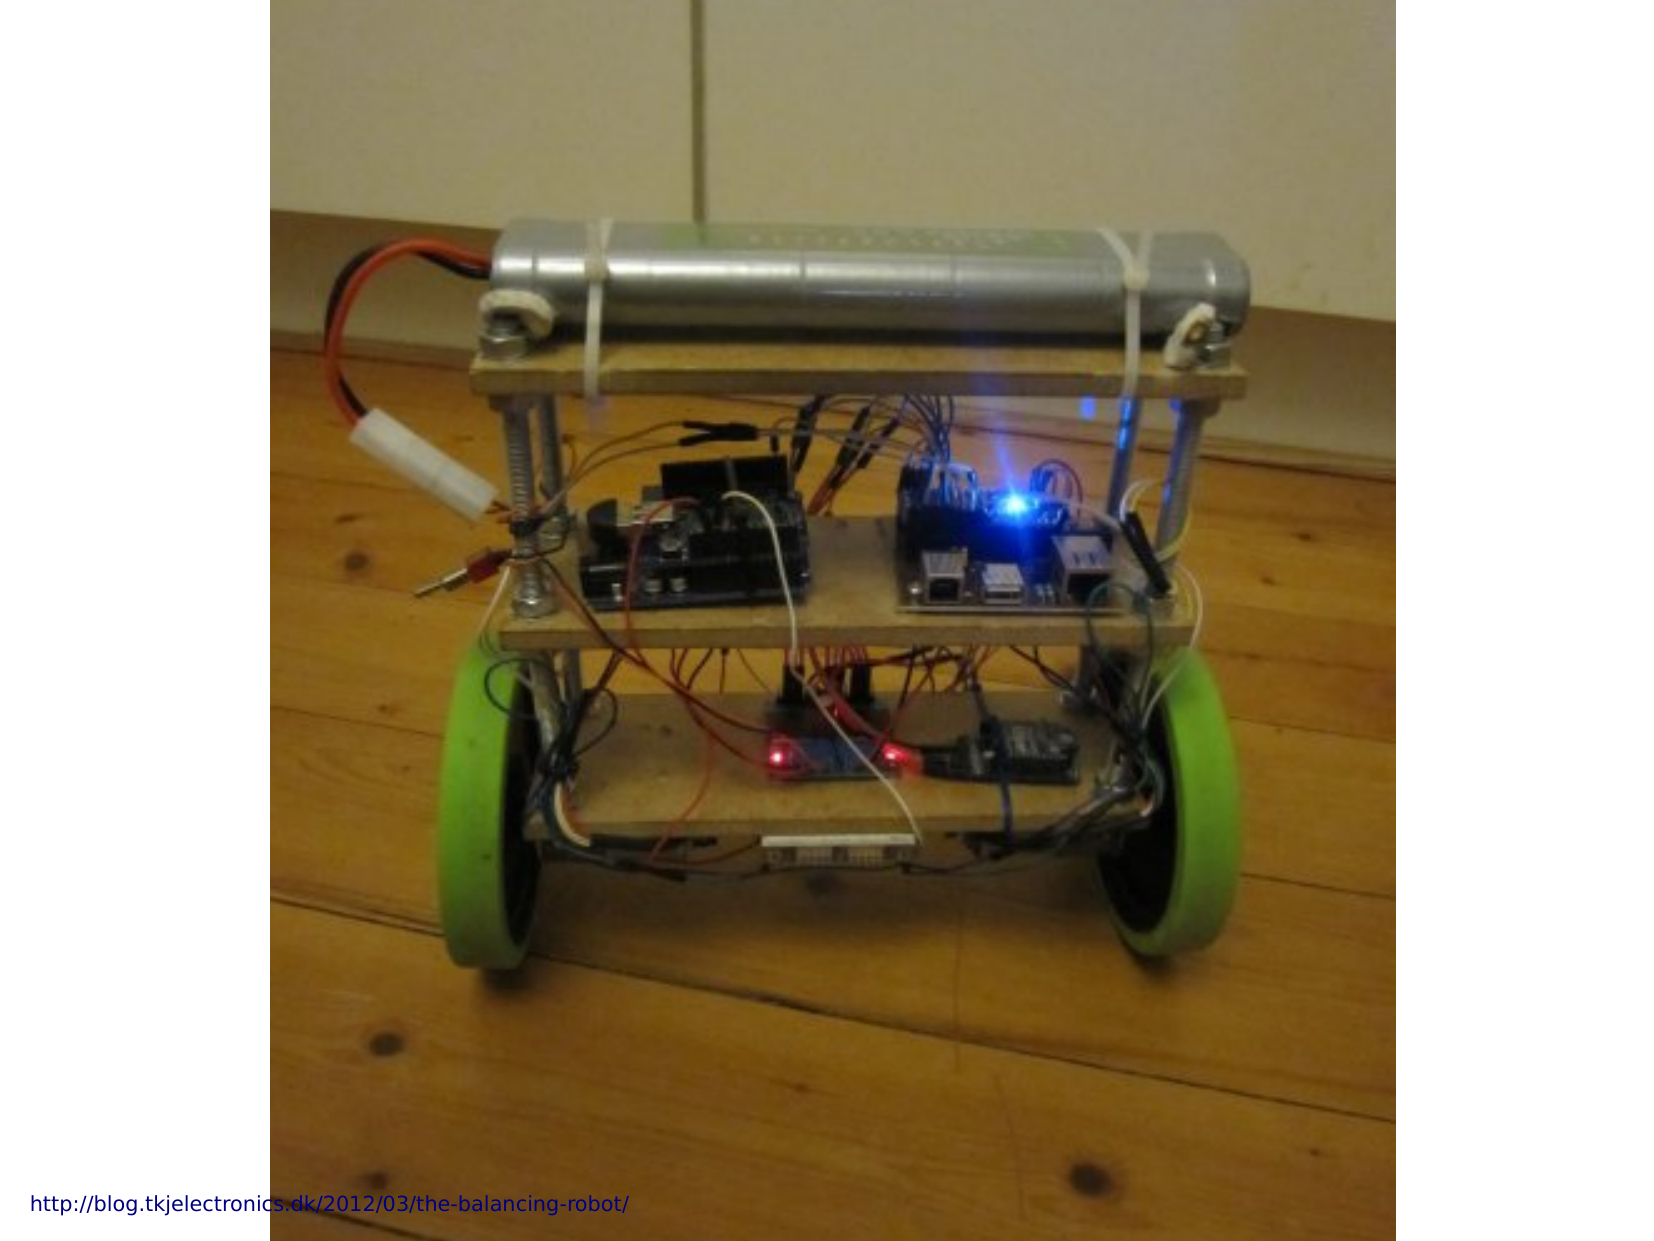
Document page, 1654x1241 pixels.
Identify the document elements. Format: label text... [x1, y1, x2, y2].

picture [270, 0, 1396, 1241]
text_box http://blog.tkjelectronics.dk/2012/03/the-balancing-robot/ [15, 1185, 736, 1226]
